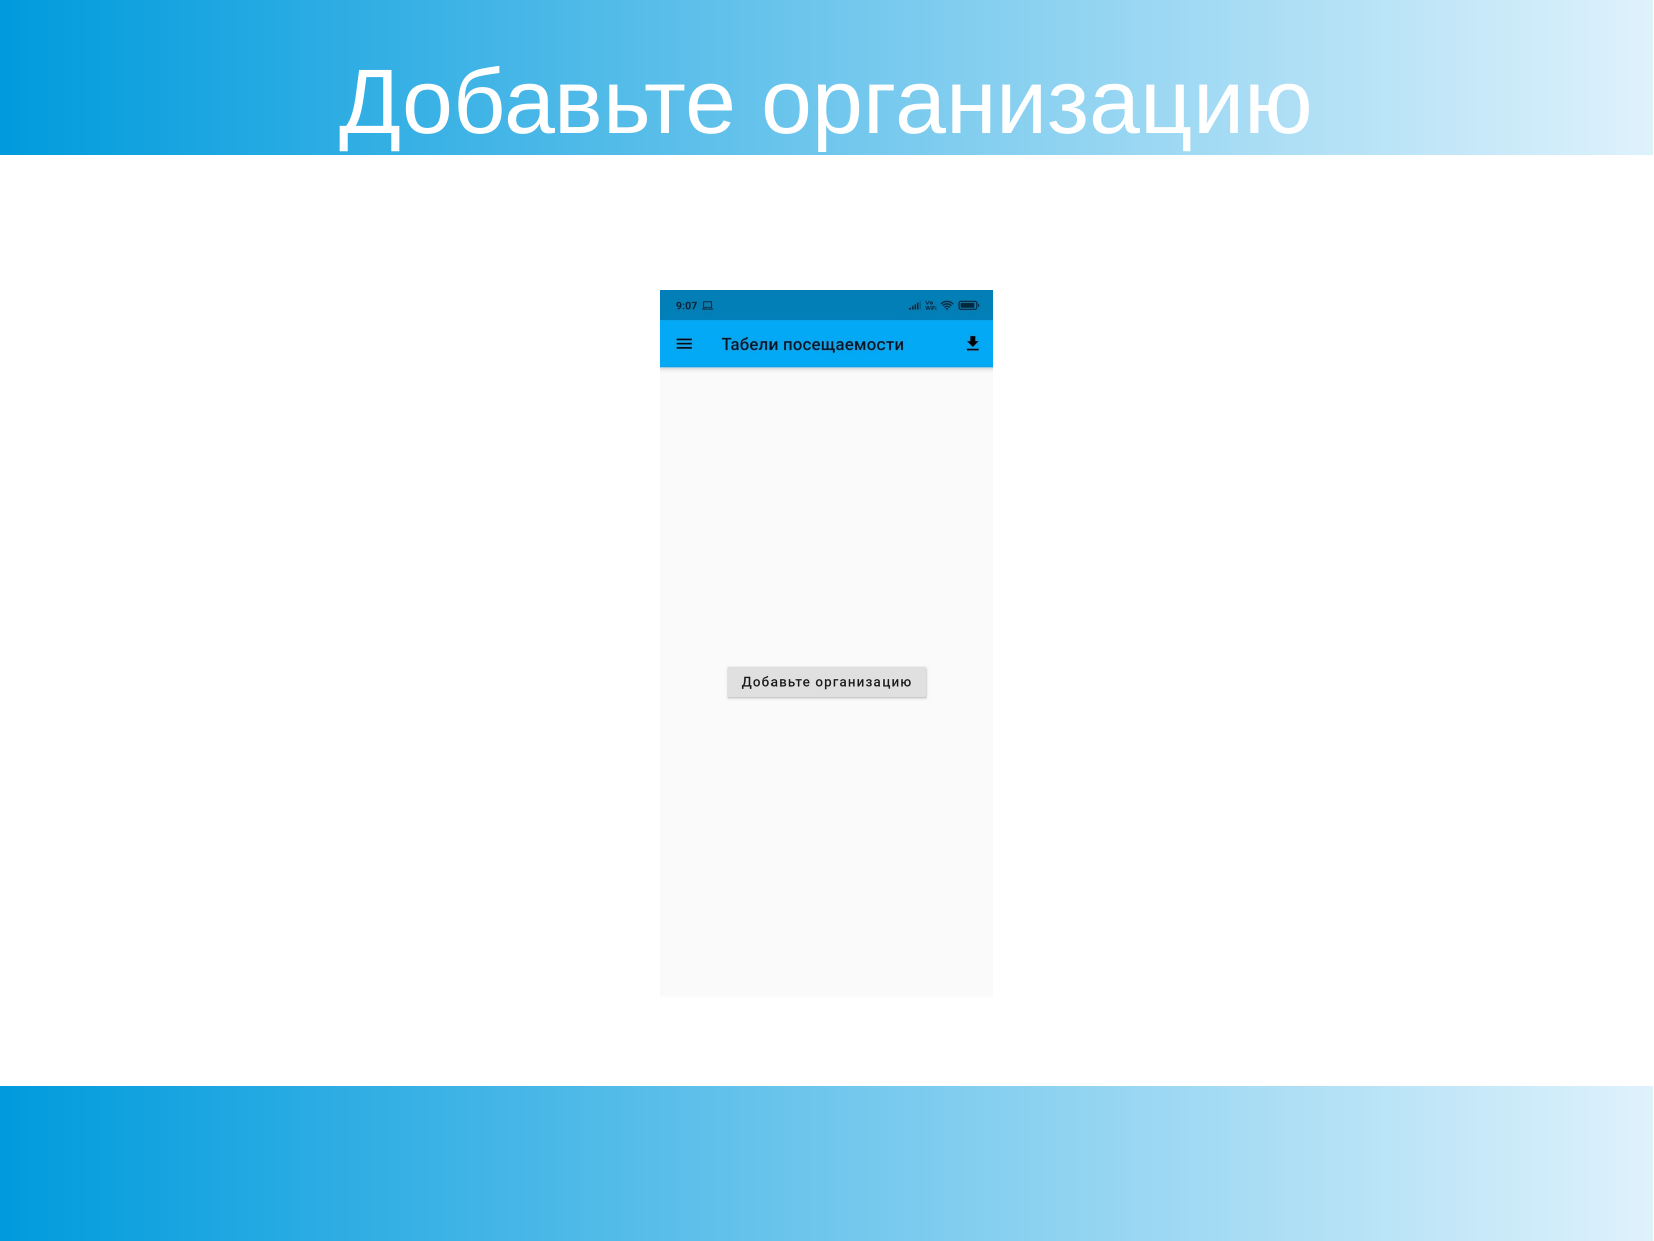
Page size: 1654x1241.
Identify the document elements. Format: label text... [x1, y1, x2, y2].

picture [823, 342, 834, 350]
picture [732, 343, 738, 350]
picture [837, 341, 843, 350]
title Добавьте организацию [82, 49, 1571, 155]
picture [660, 368, 993, 1010]
picture [969, 336, 977, 346]
picture [784, 341, 791, 349]
picture [800, 341, 809, 350]
picture [855, 341, 872, 349]
